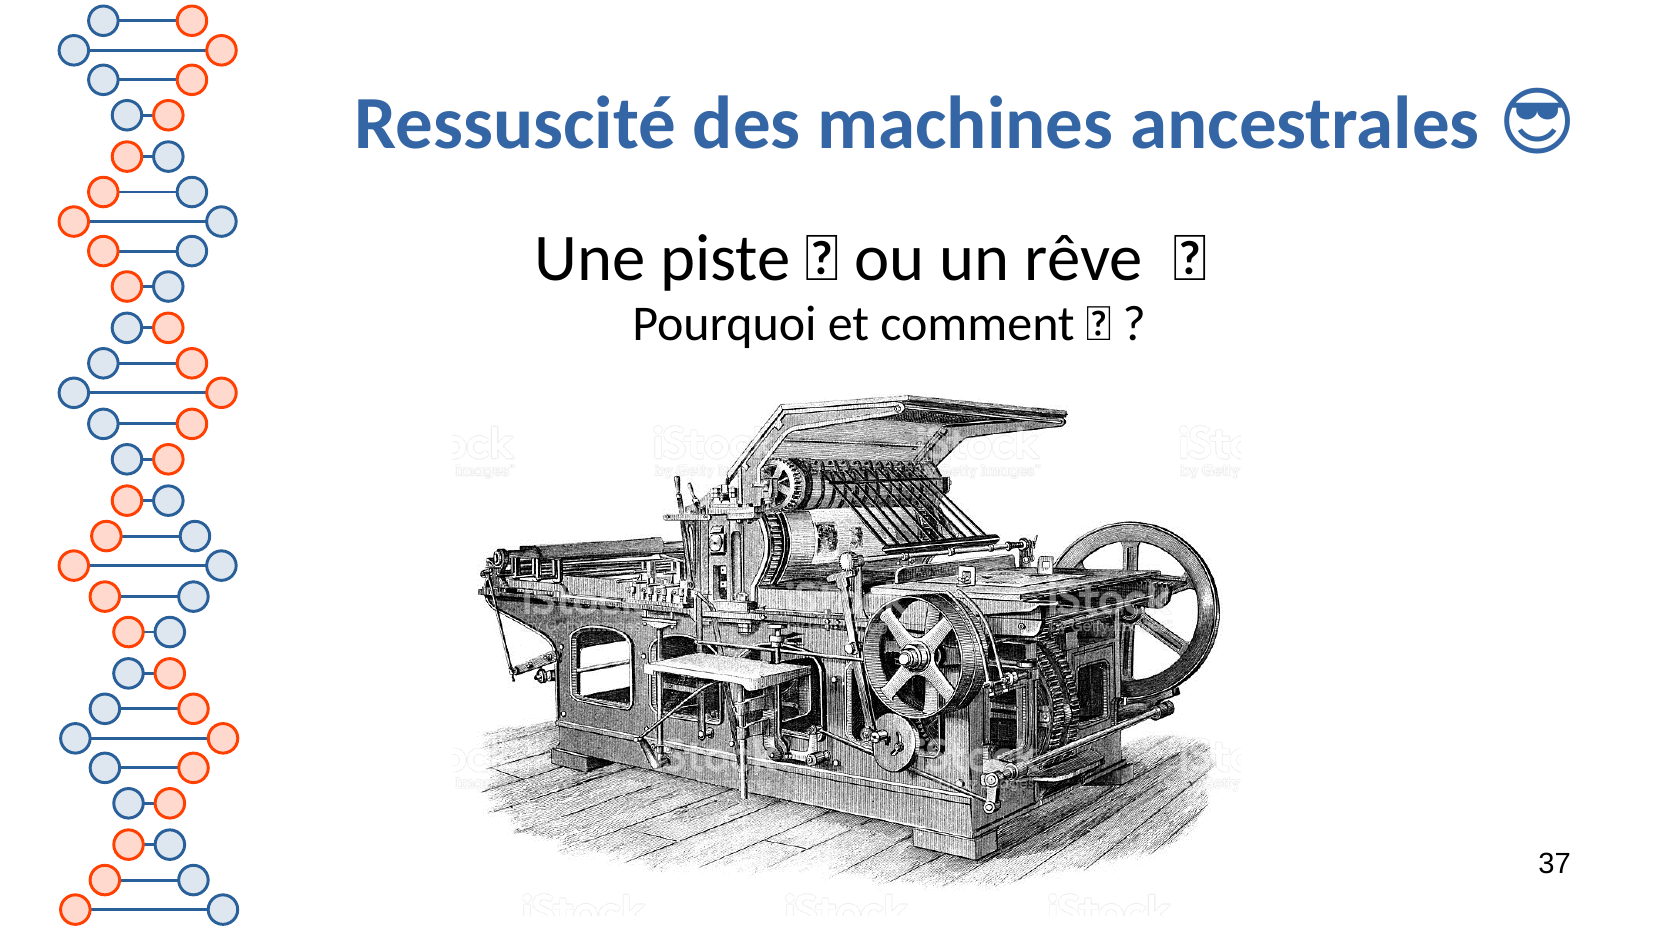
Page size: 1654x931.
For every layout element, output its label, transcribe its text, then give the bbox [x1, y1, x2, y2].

text_box Pourquoi et comment 🤔 ? [617, 295, 1565, 394]
title Ressuscité des machines ancestrales 😎 [265, 53, 1595, 207]
text_box Une piste 🧐 ou un rêve 👼 [519, 223, 1430, 314]
picture [452, 367, 1241, 916]
